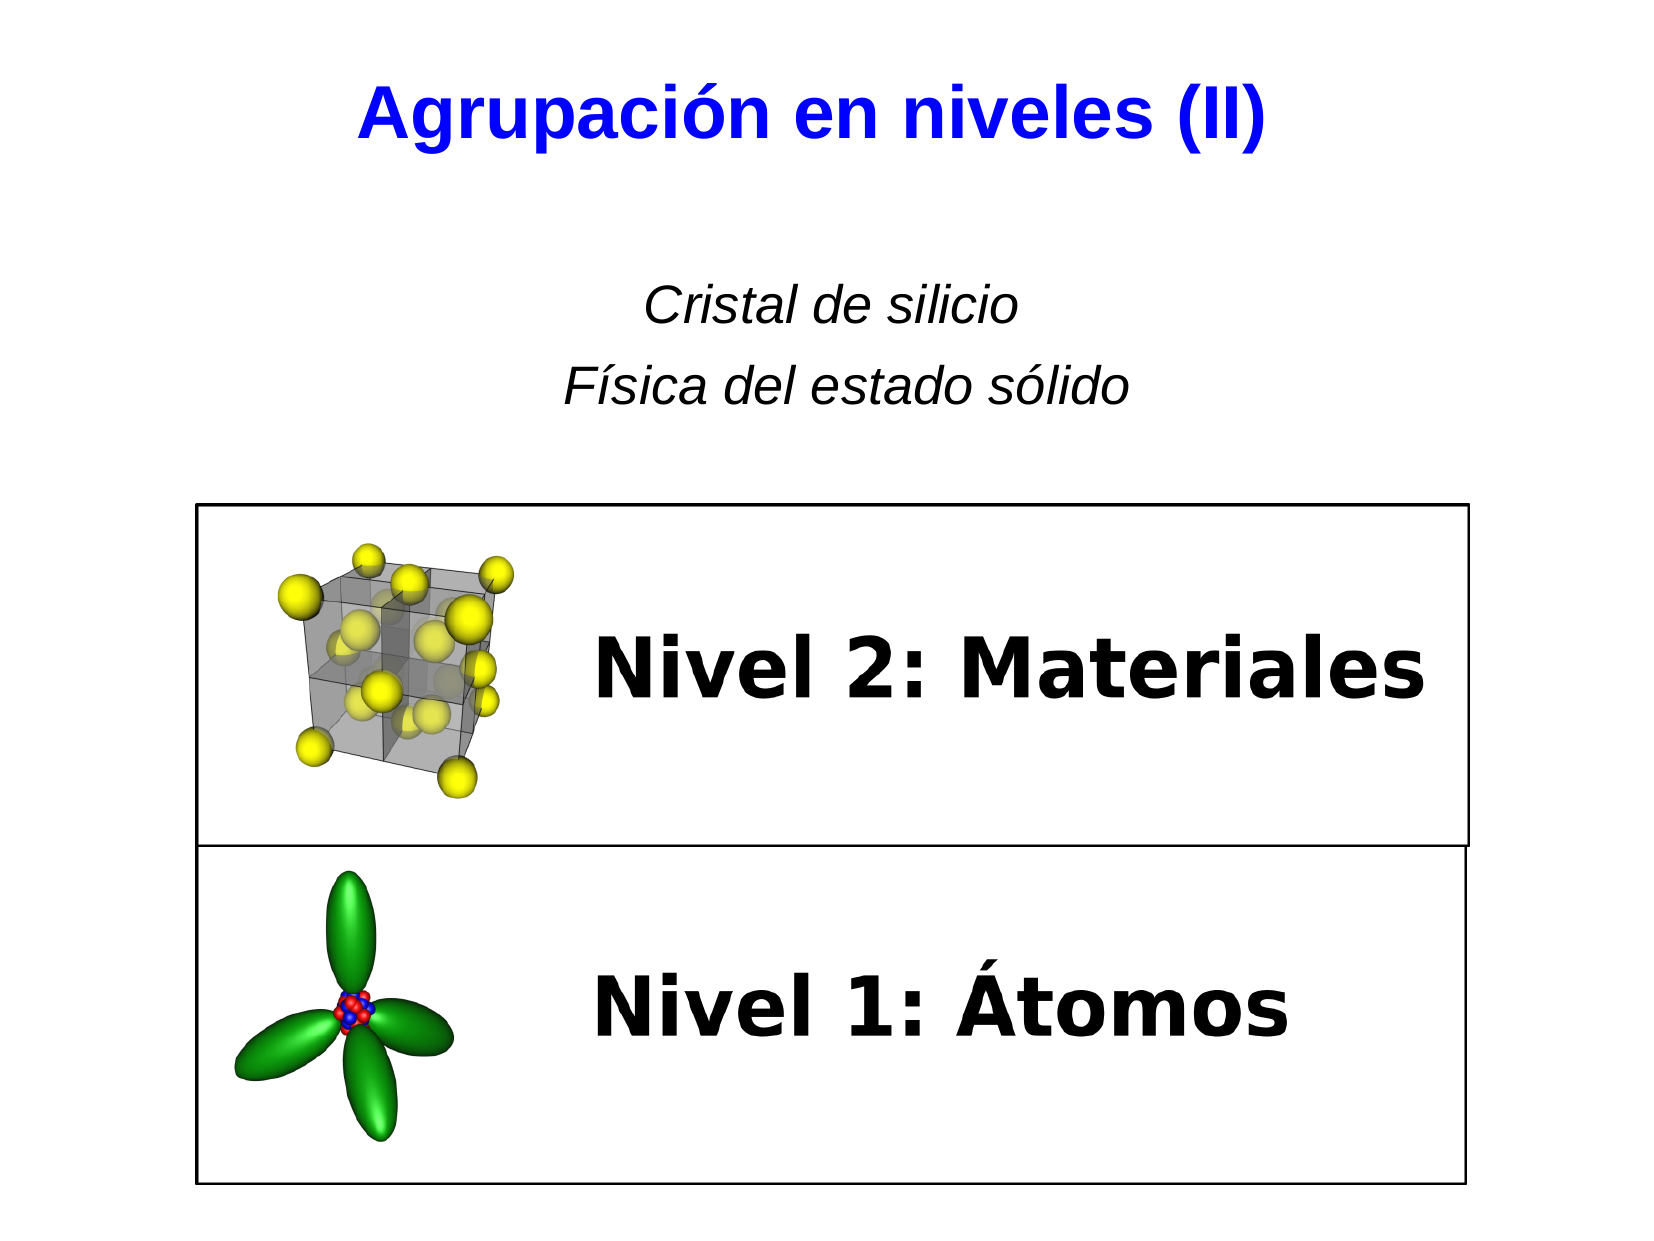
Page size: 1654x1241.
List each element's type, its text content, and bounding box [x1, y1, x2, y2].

text_box Cristal de silicio [570, 270, 1096, 339]
text_box Física del estado sólido [495, 324, 1201, 447]
picture [195, 503, 1470, 1186]
text_box Agrupación en niveles (II) [64, 59, 1561, 166]
